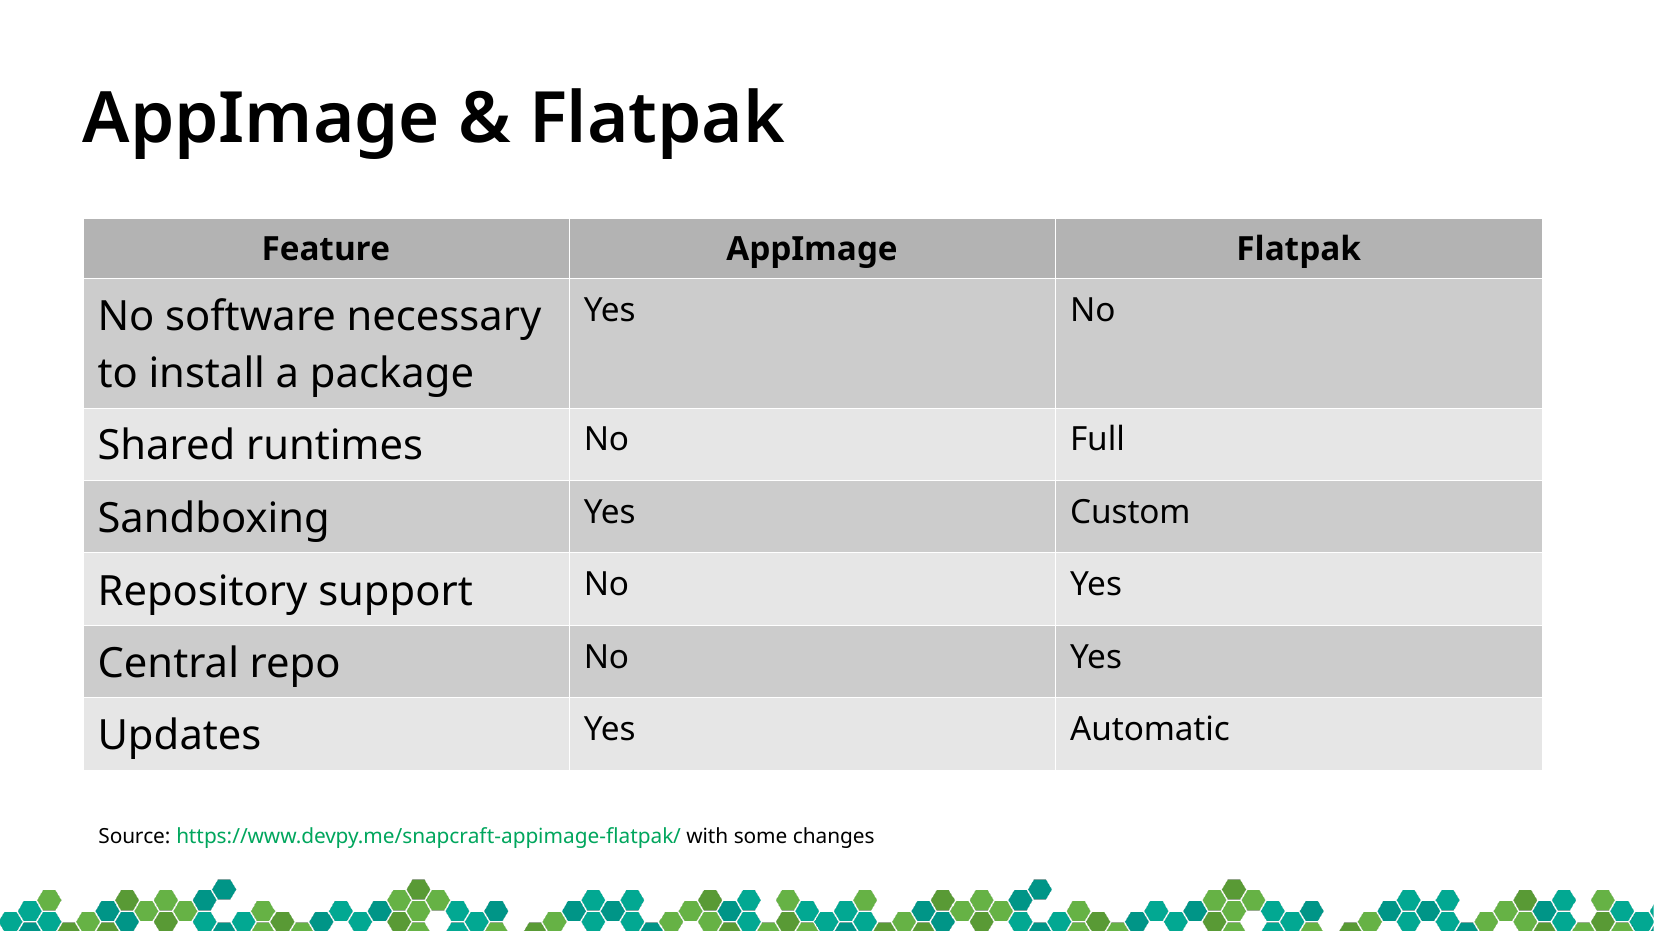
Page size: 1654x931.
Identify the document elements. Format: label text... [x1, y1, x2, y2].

table_cell Updates [84, 698, 569, 770]
table_cell Repository support [84, 553, 569, 625]
table_cell No [570, 626, 1055, 697]
table_cell No [1056, 279, 1542, 408]
table_cell Yes [1056, 553, 1542, 625]
table_cell Automatic [1056, 698, 1542, 770]
table_cell Yes [570, 698, 1055, 770]
text_box Source: https://www.devpy.me/snapcraft-appimage-flatpak/ with some changes [83, 809, 1202, 862]
table_cell No software necessary to install a package [84, 279, 569, 408]
picture [0, 871, 1654, 931]
table_header Feature [84, 219, 569, 278]
table_cell Full [1056, 409, 1542, 480]
table_cell Yes [1056, 626, 1542, 697]
table_cell Yes [570, 481, 1055, 552]
table_cell Shared runtimes [84, 409, 569, 480]
table_header AppImage [570, 219, 1055, 278]
table_cell No [570, 553, 1055, 625]
table_cell Yes [570, 279, 1055, 408]
table_cell No [570, 409, 1055, 480]
table_cell Central repo [84, 626, 569, 697]
table_cell Sandboxing [84, 481, 569, 552]
table_cell Custom [1056, 481, 1542, 552]
title AppImage & Flatpak [82, 37, 1571, 193]
table_header Flatpak [1056, 219, 1542, 278]
